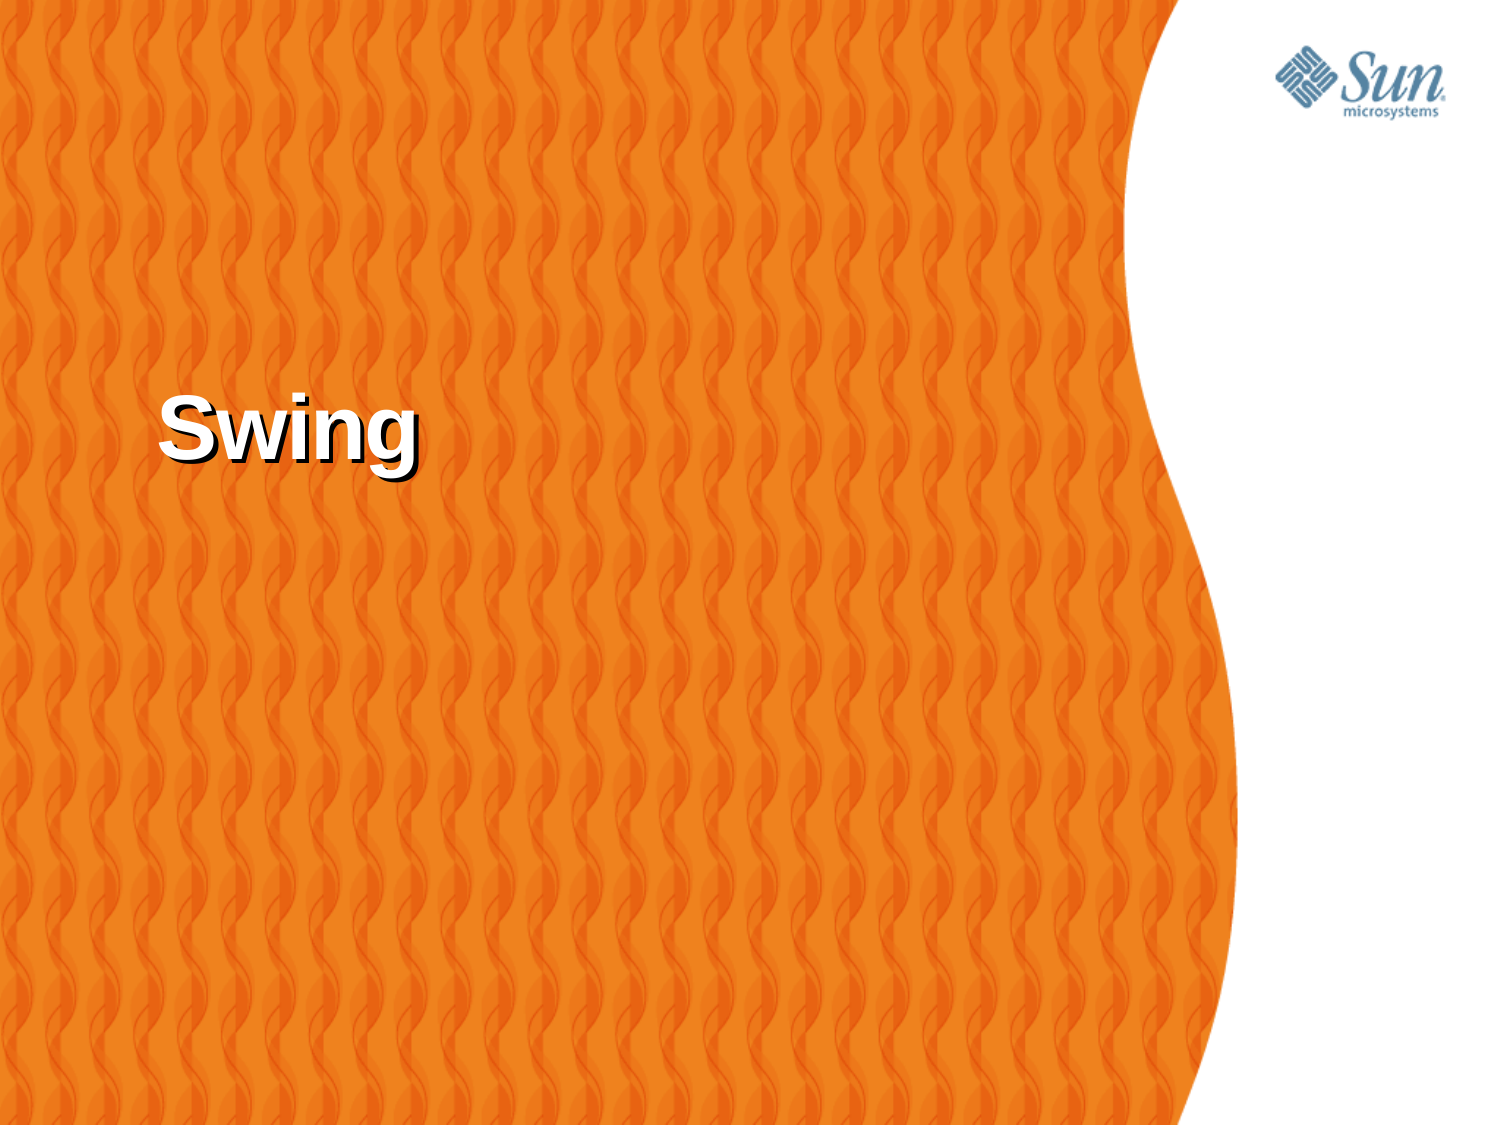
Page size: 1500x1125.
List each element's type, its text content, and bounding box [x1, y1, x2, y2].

picture [0, 0, 1500, 1125]
title Swing [156, 293, 1358, 1001]
